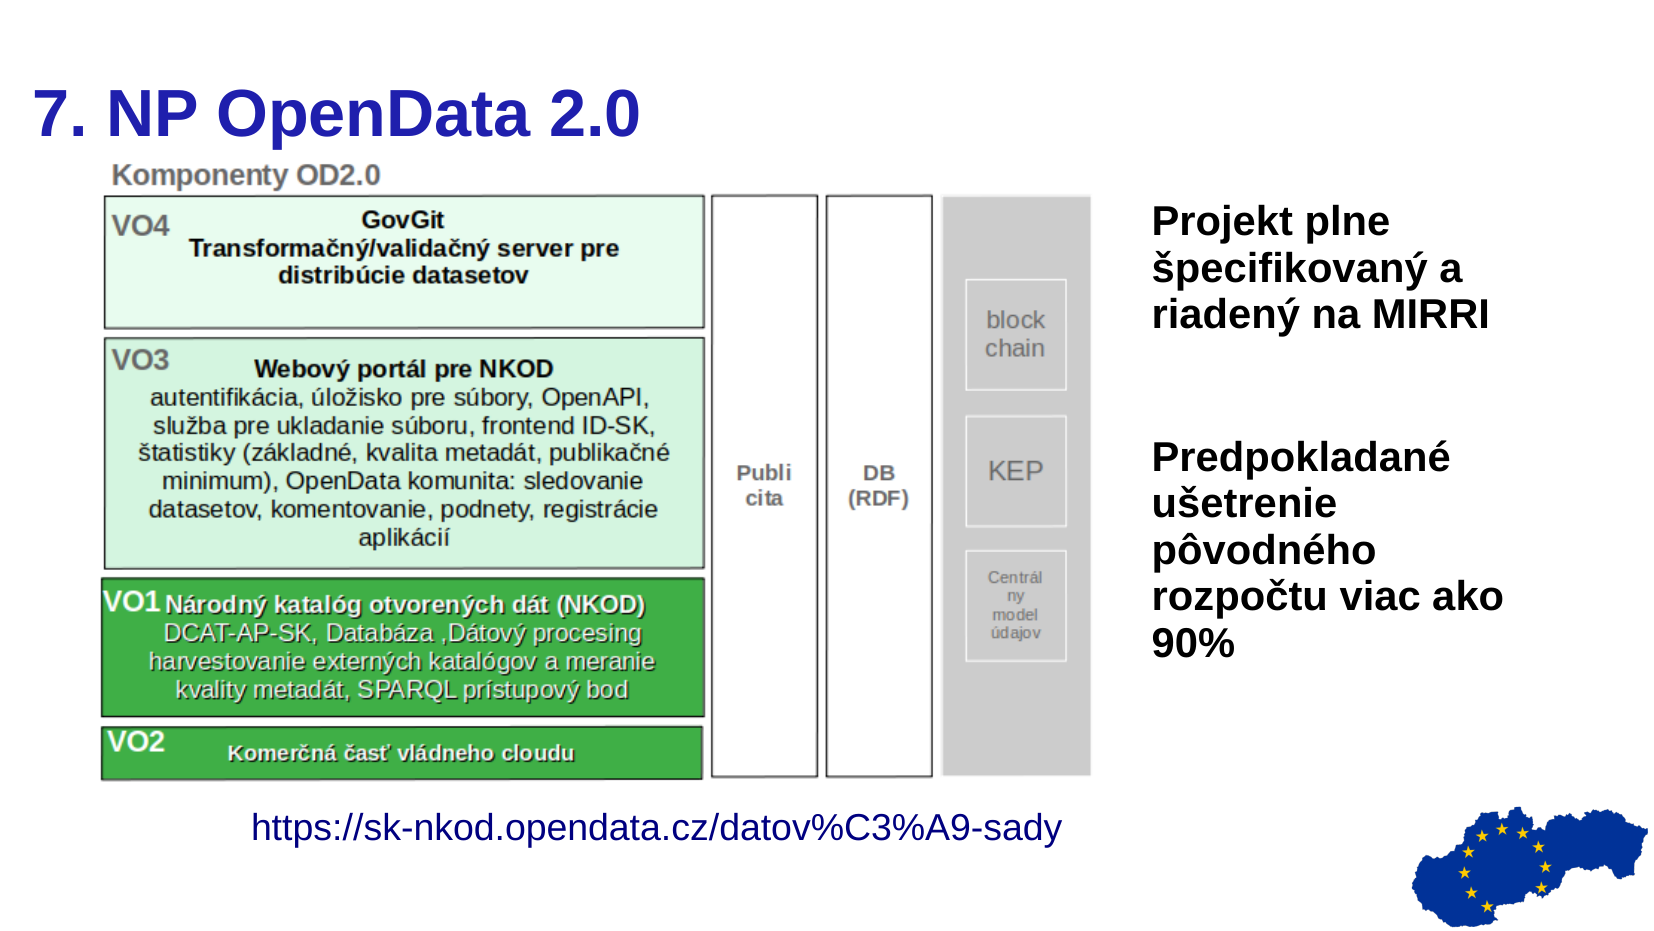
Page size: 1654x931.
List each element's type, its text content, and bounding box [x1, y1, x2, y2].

text_box Projekt plne špecifikovaný a riadený na MIRRI Predpokladané ušetrenie pôvodného rozpočtu viac ako 90% [1136, 190, 1565, 745]
title 7. NP OpenData 2.0 [32, 35, 1515, 191]
text_box https://sk-nkod.opendata.cz/datov%C3%A9-sady [236, 799, 1078, 857]
picture [1406, 797, 1654, 931]
picture [64, 154, 1128, 798]
